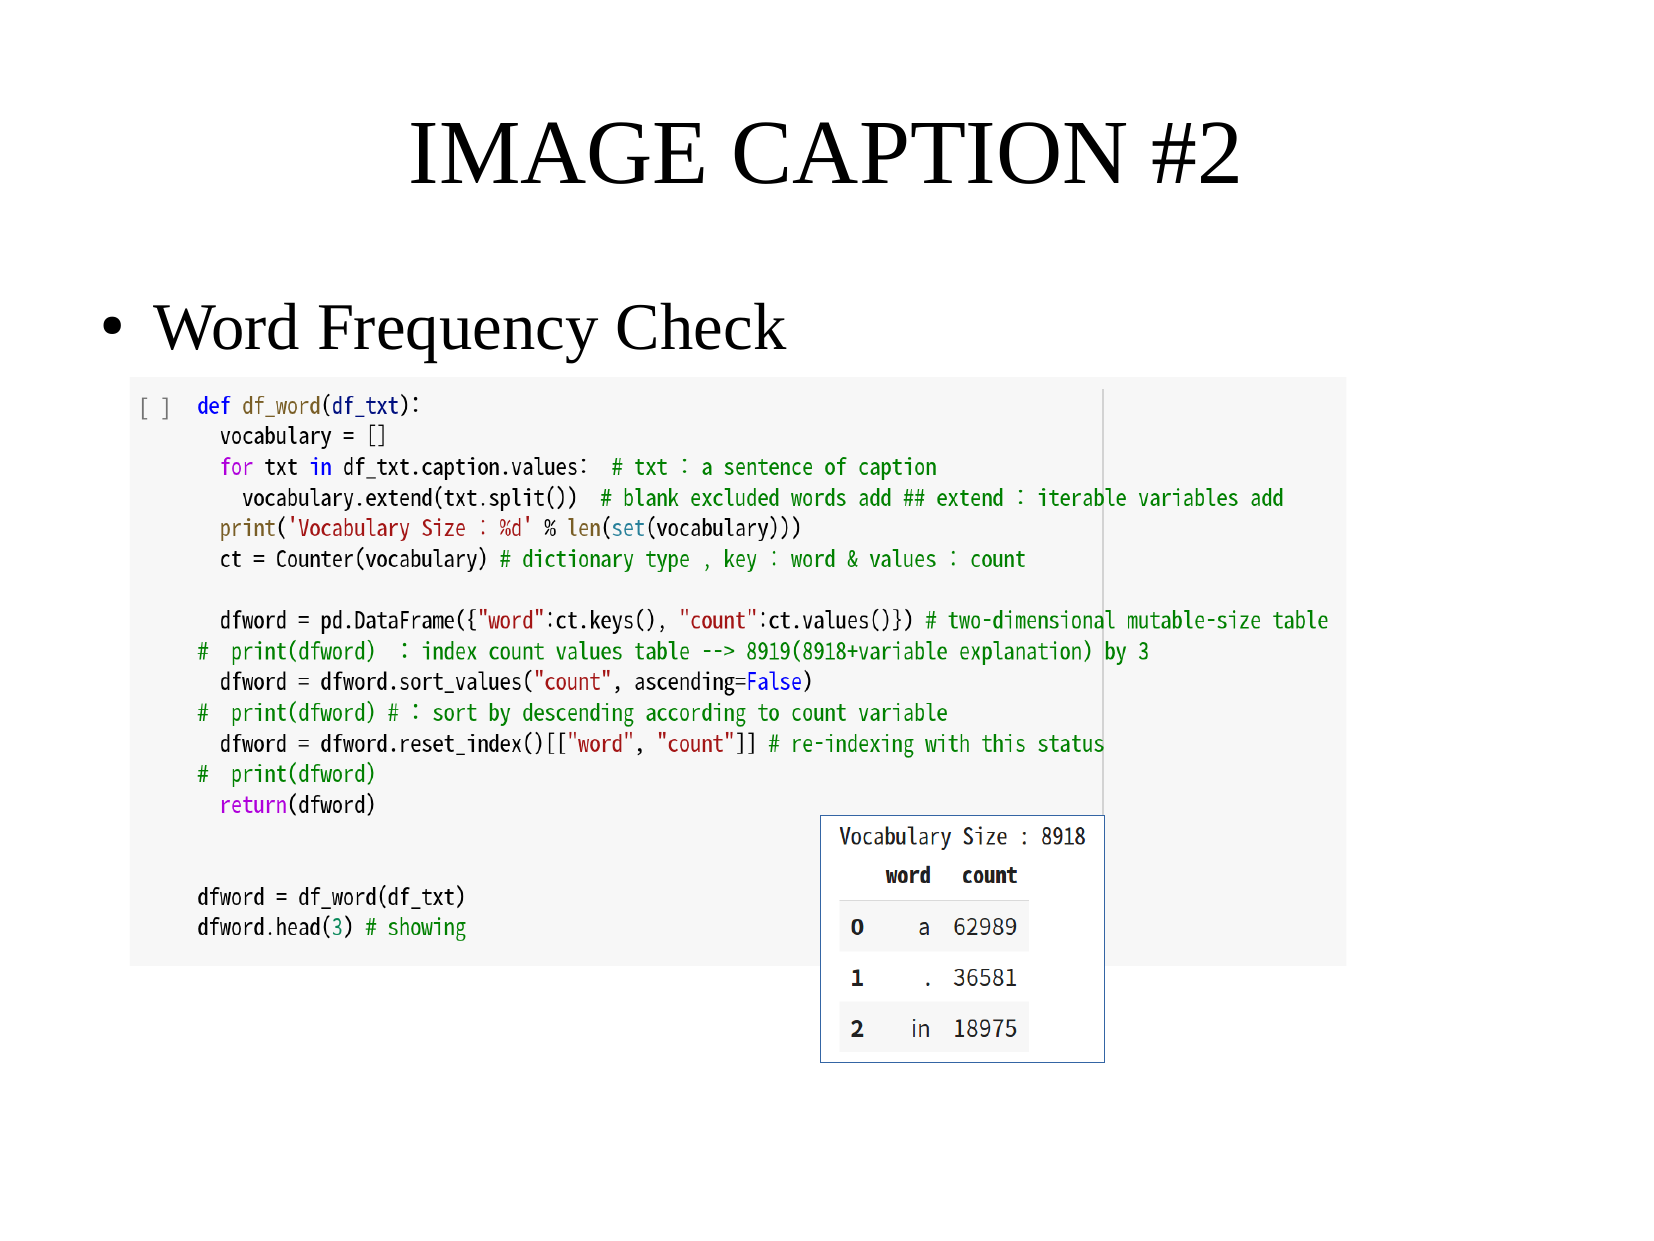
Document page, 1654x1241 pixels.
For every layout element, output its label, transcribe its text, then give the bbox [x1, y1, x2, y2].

title IMAGE CAPTION #2 [82, 49, 1571, 257]
list Word Frequency Check [82, 290, 1571, 1010]
picture [129, 377, 1347, 1063]
